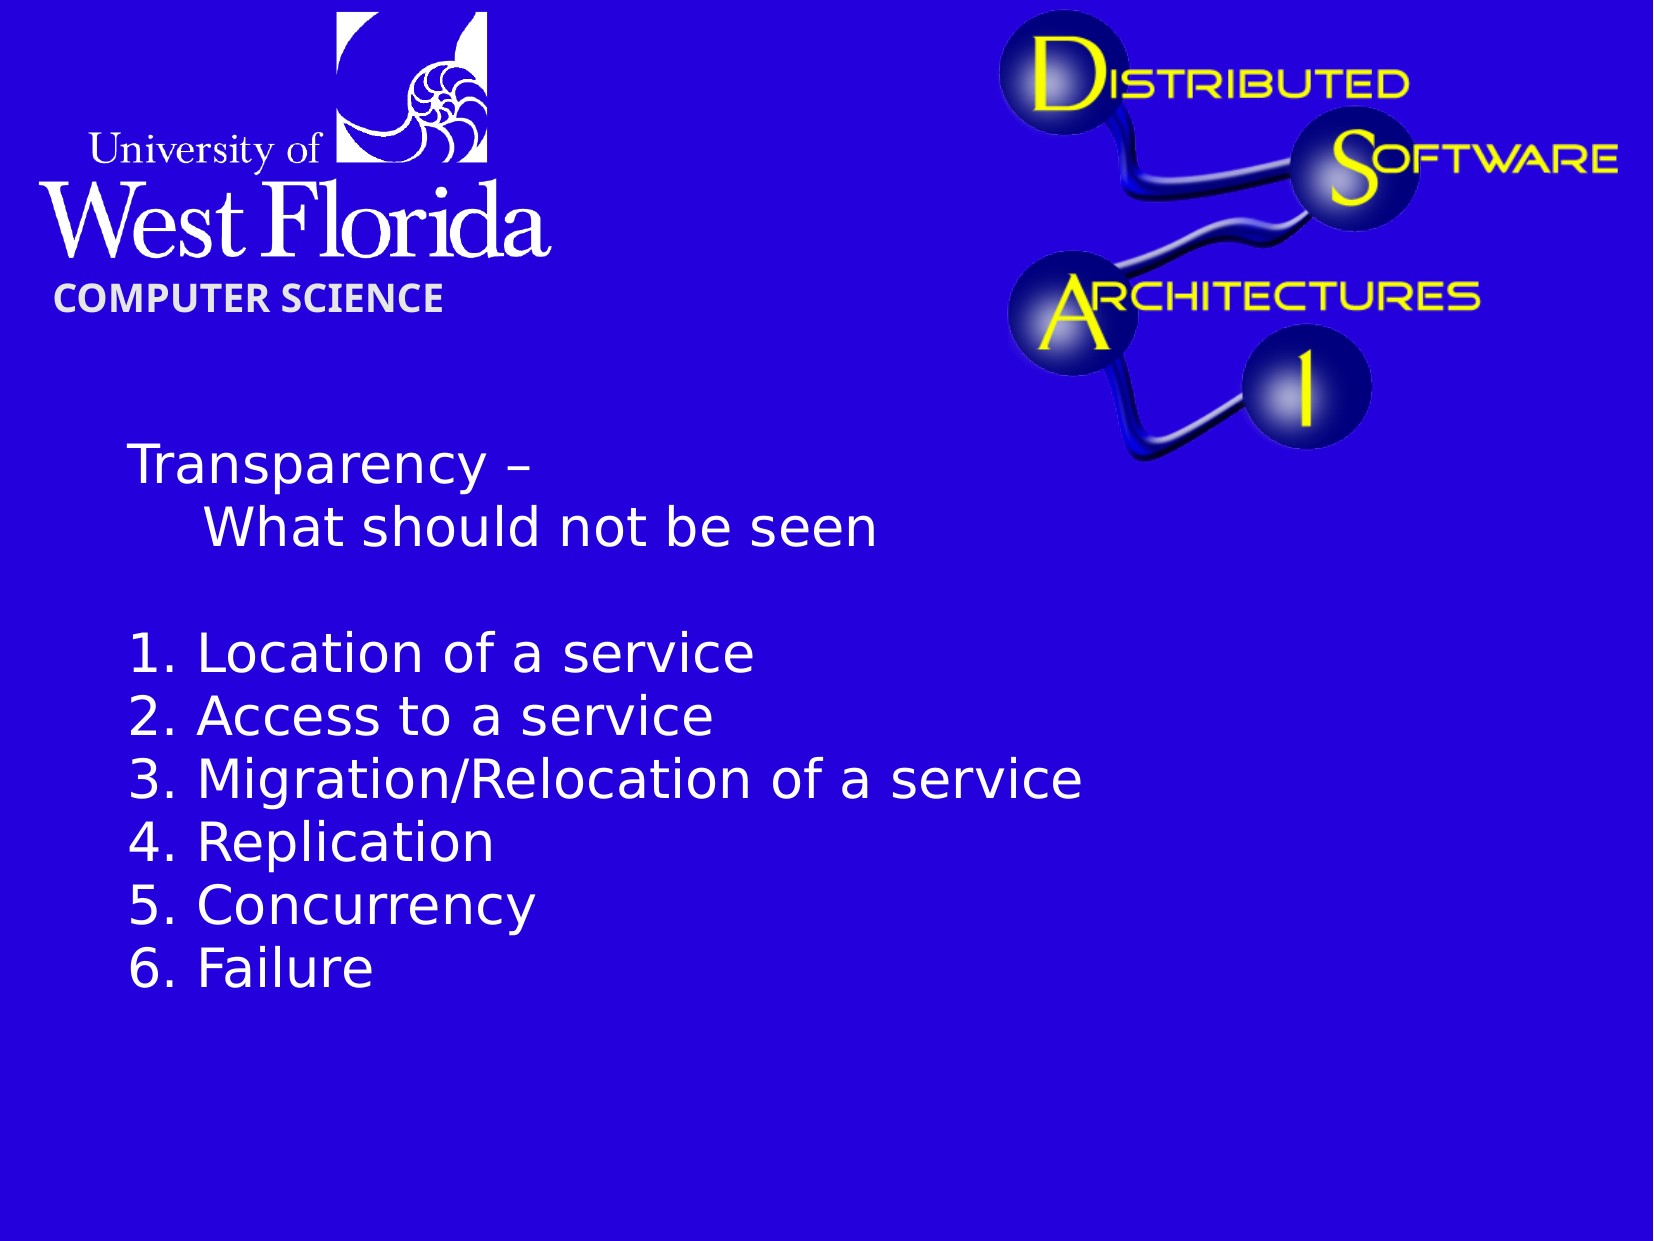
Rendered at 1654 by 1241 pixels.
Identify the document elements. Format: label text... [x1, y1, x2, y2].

text_box COMPUTER SCIENCE [37, 262, 563, 334]
text_box Transparency – What should not be seen 1. Location of a service 2. Access to a service 3. Migration/Relocation of a service 4. Replication 5. Concurrency 6. Failure [112, 426, 1388, 1197]
picture [910, 0, 1653, 506]
picture [37, 0, 559, 262]
